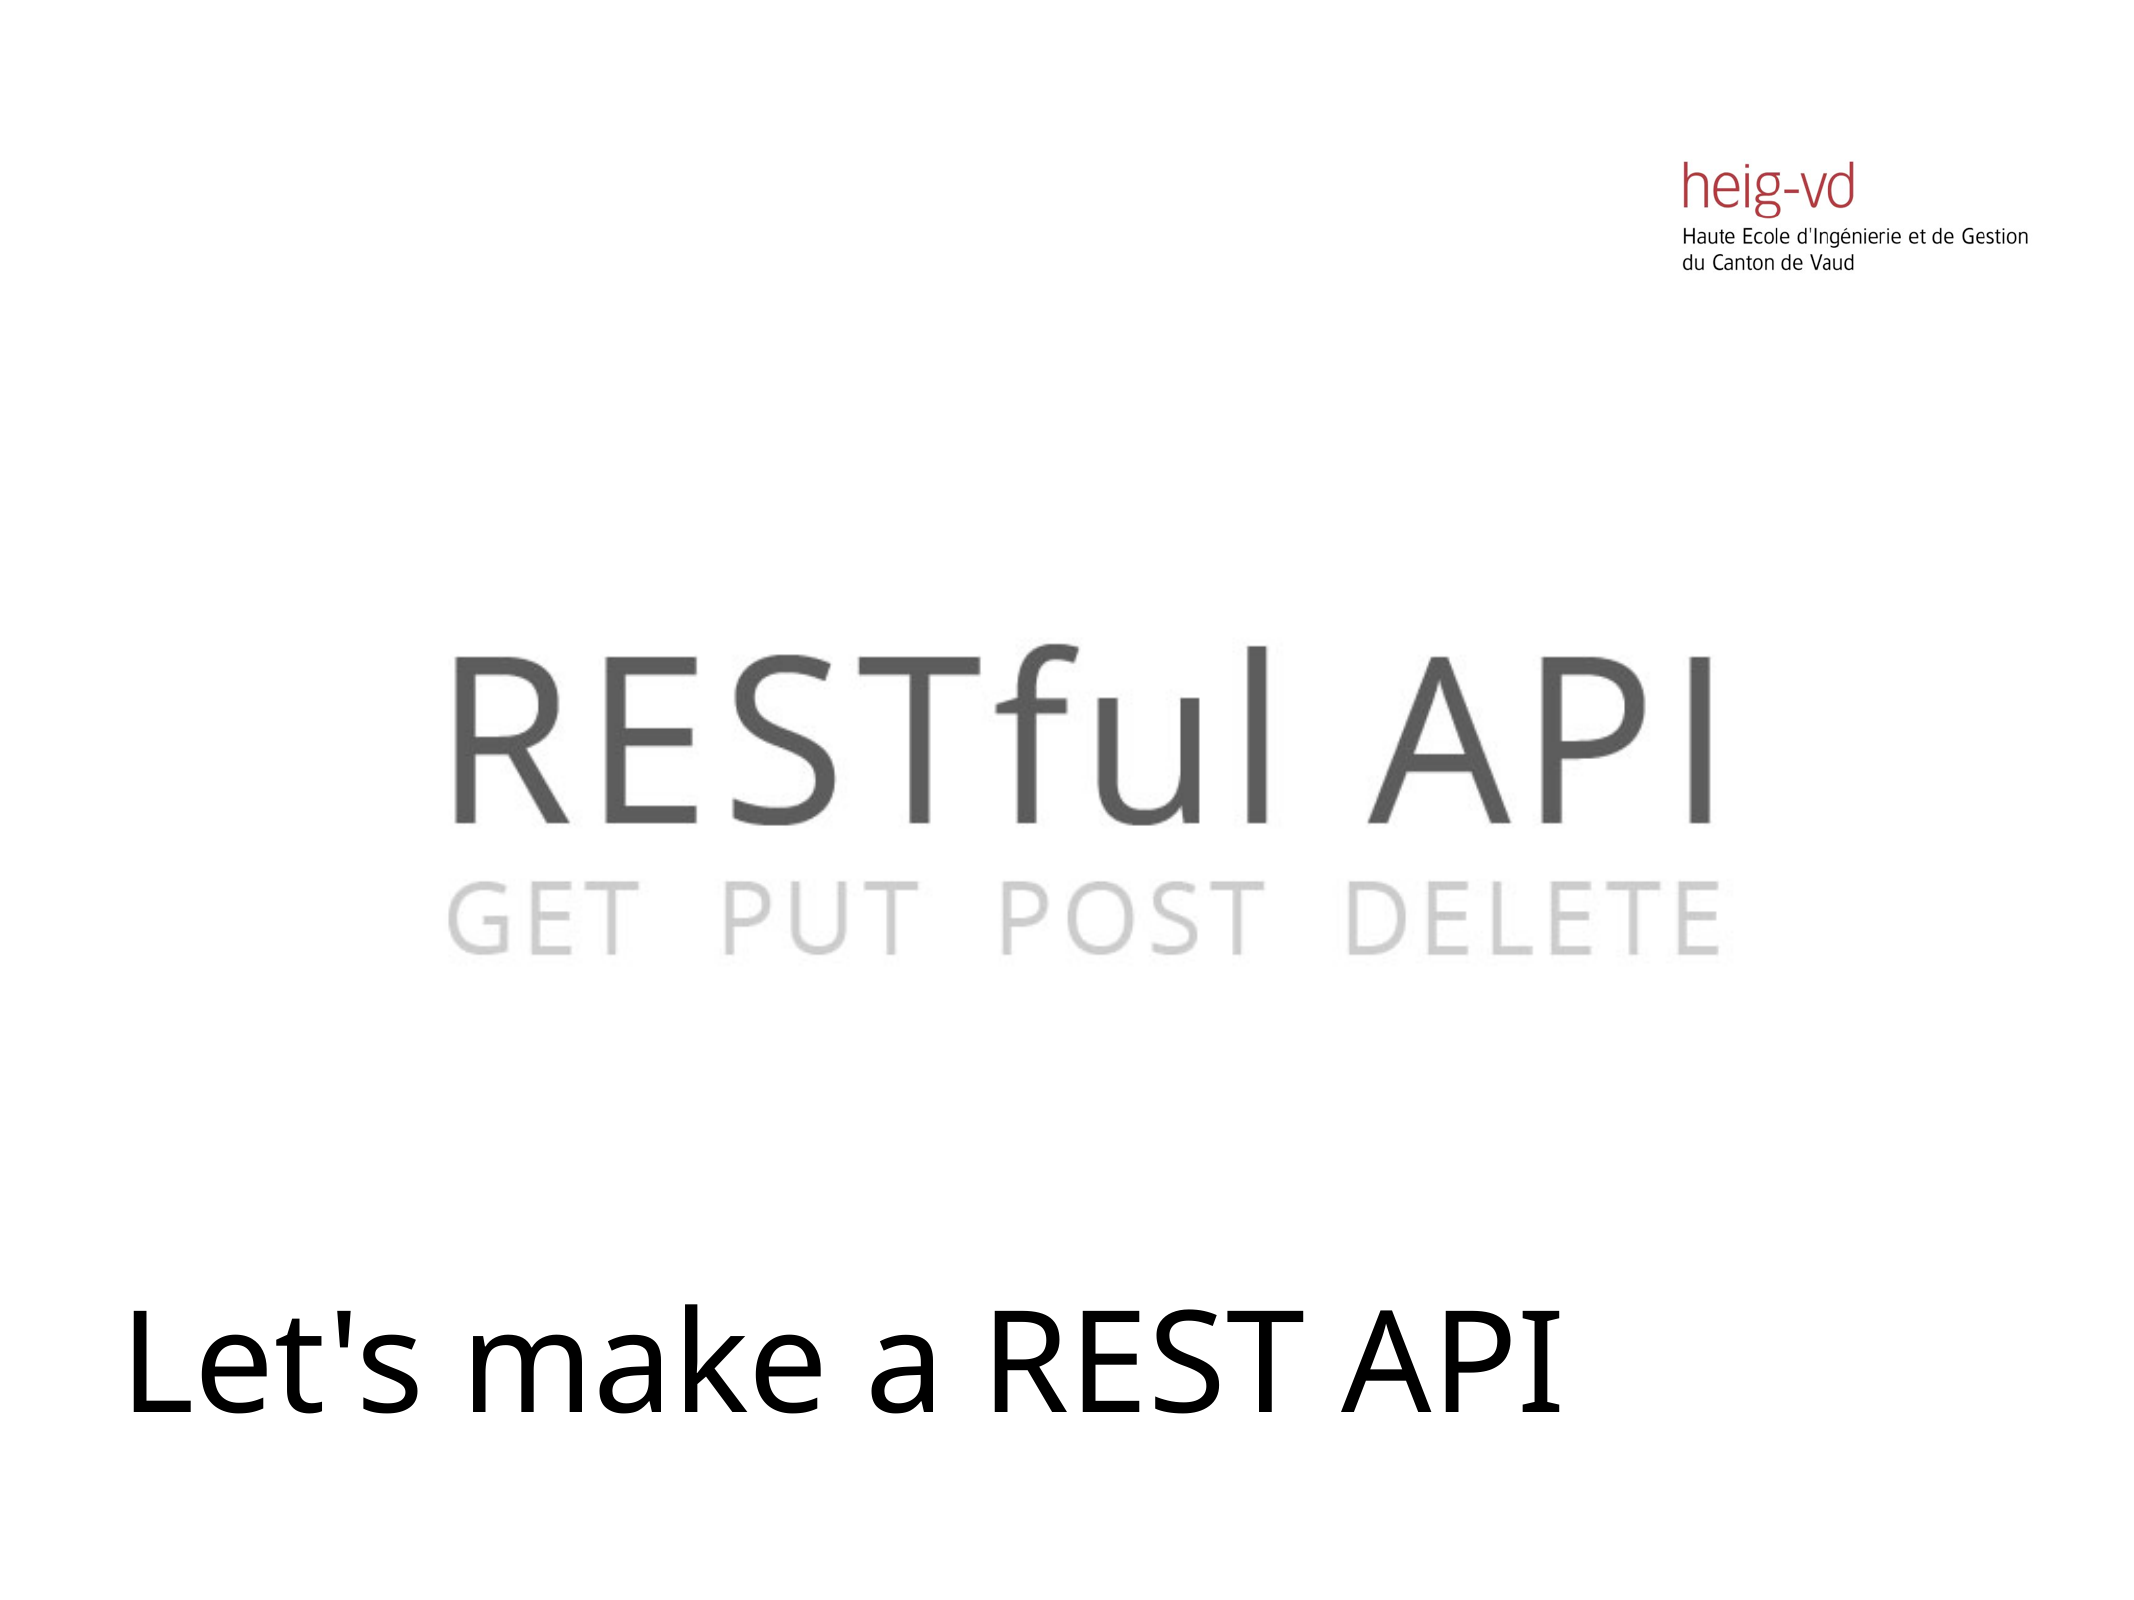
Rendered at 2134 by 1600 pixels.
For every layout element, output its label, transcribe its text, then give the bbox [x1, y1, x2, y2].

picture [1672, 149, 2036, 284]
text_box Let's make a REST API [112, 1262, 2054, 1449]
picture [249, 585, 1917, 1015]
